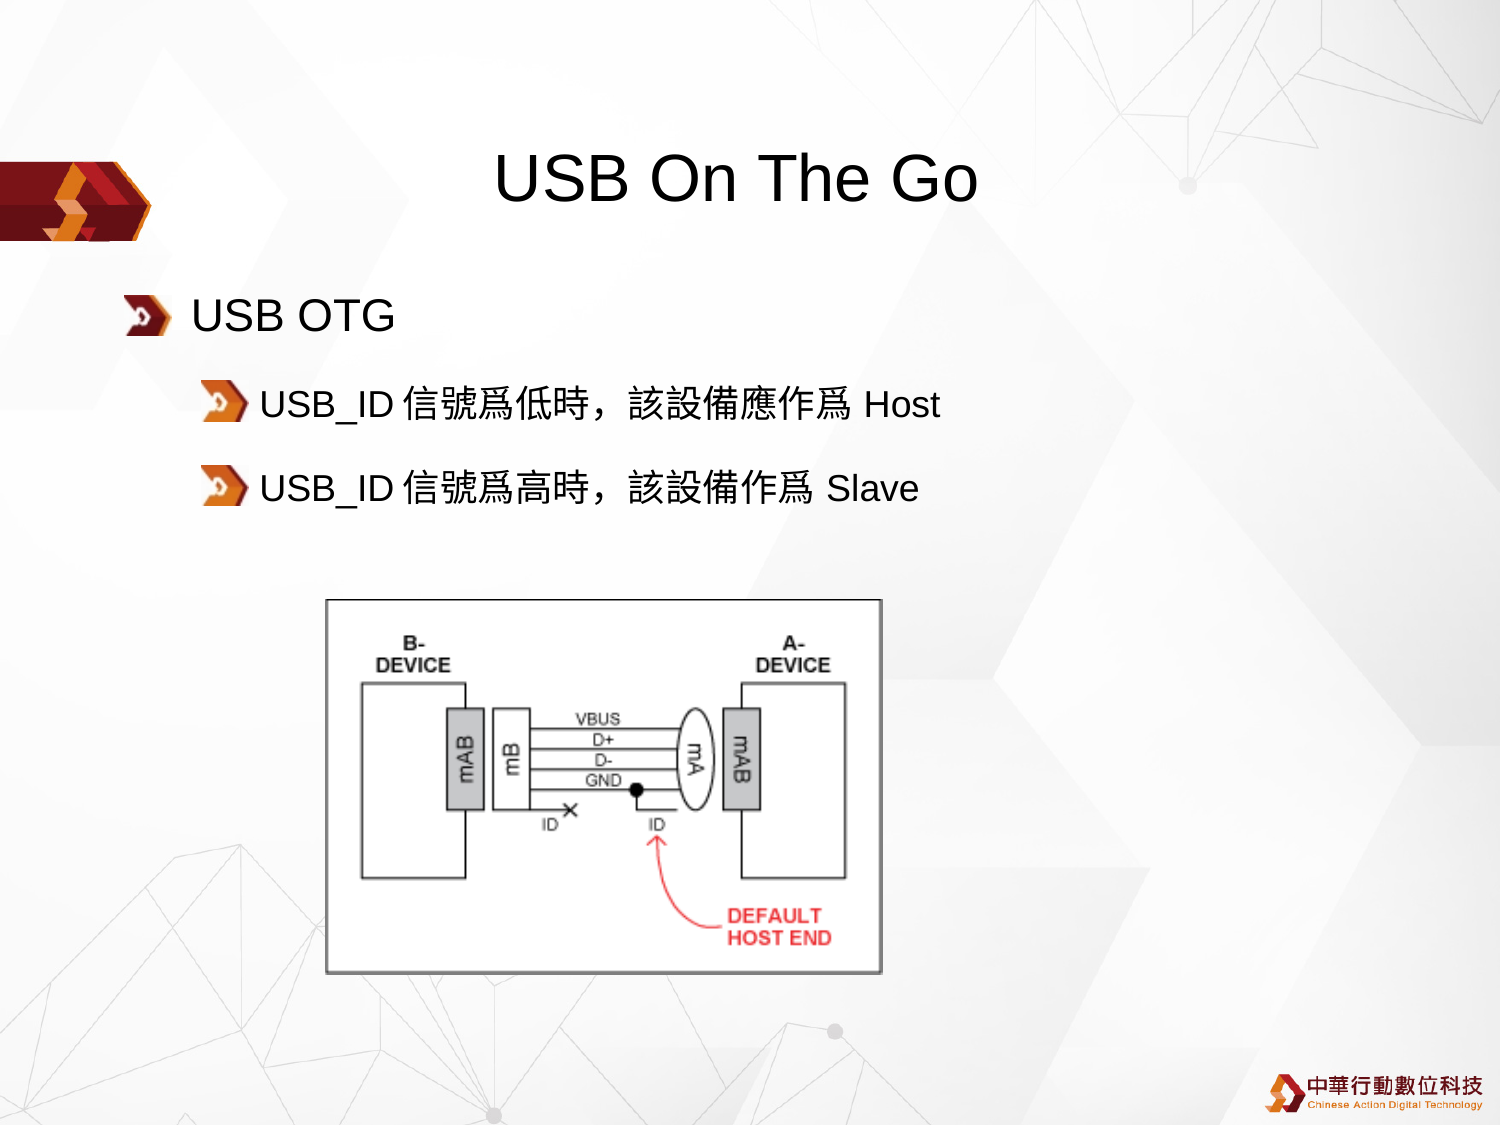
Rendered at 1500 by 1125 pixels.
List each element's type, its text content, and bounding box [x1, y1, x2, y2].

title USB On The Go [107, 101, 1367, 255]
picture [0, 0, 1500, 1125]
list USB OTG USB_ID信號爲低時，該設備應作爲Host USB_ID信號爲高時，該設備作爲Slave [107, 290, 1425, 943]
